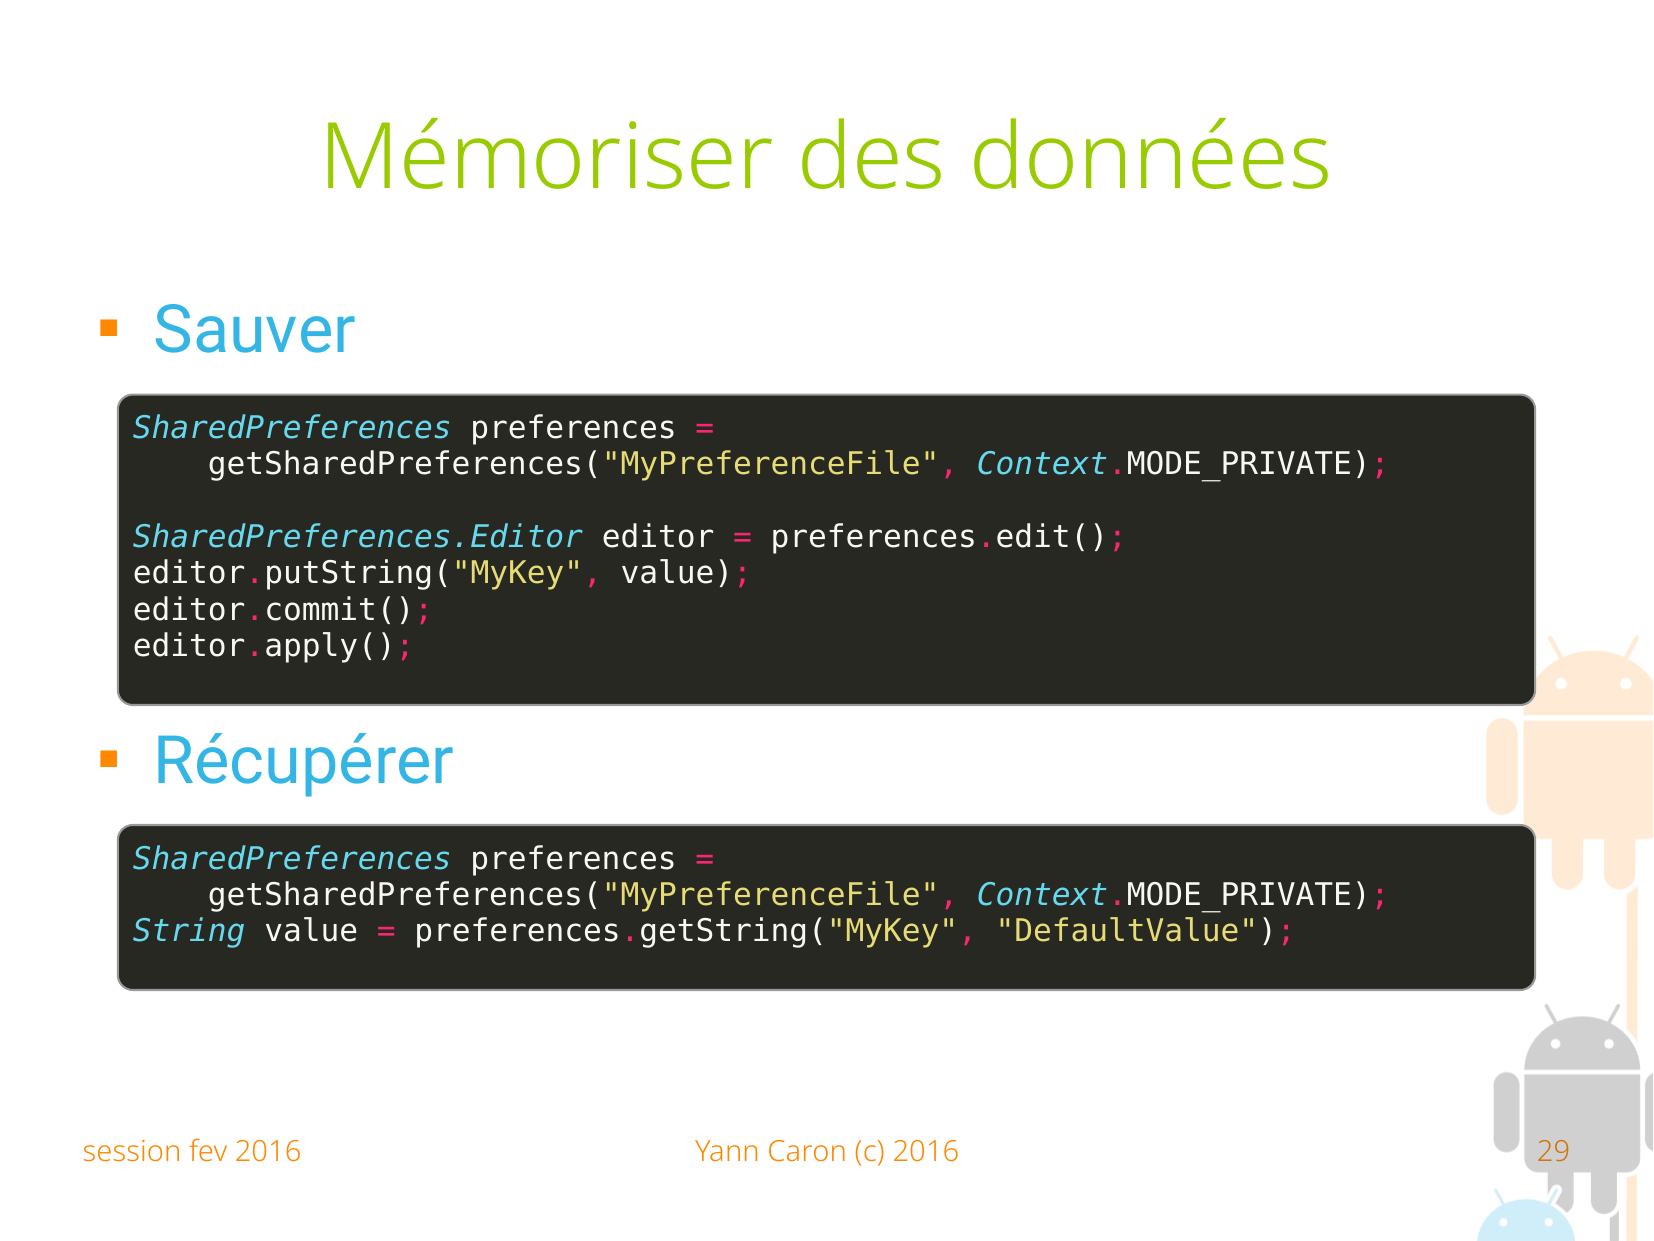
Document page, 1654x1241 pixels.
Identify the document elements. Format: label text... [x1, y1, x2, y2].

text_box SharedPreferences preferences = getSharedPreferences("MyPreferenceFile", Context.MODE_PRIVATE); String value = preferences.getString("MyKey", "DefaultValue"); [117, 825, 1536, 991]
picture [240, 423, 1654, 1241]
list Sauver Récupérer [82, 290, 1571, 1010]
title Mémoriser des données [82, 49, 1571, 257]
text_box SharedPreferences preferences = getSharedPreferences("MyPreferenceFile", Context.MODE_PRIVATE); SharedPreferences.Editor editor = preferences.edit(); editor.putString("MyKey", value); editor.commit(); editor.apply(); [117, 394, 1536, 706]
